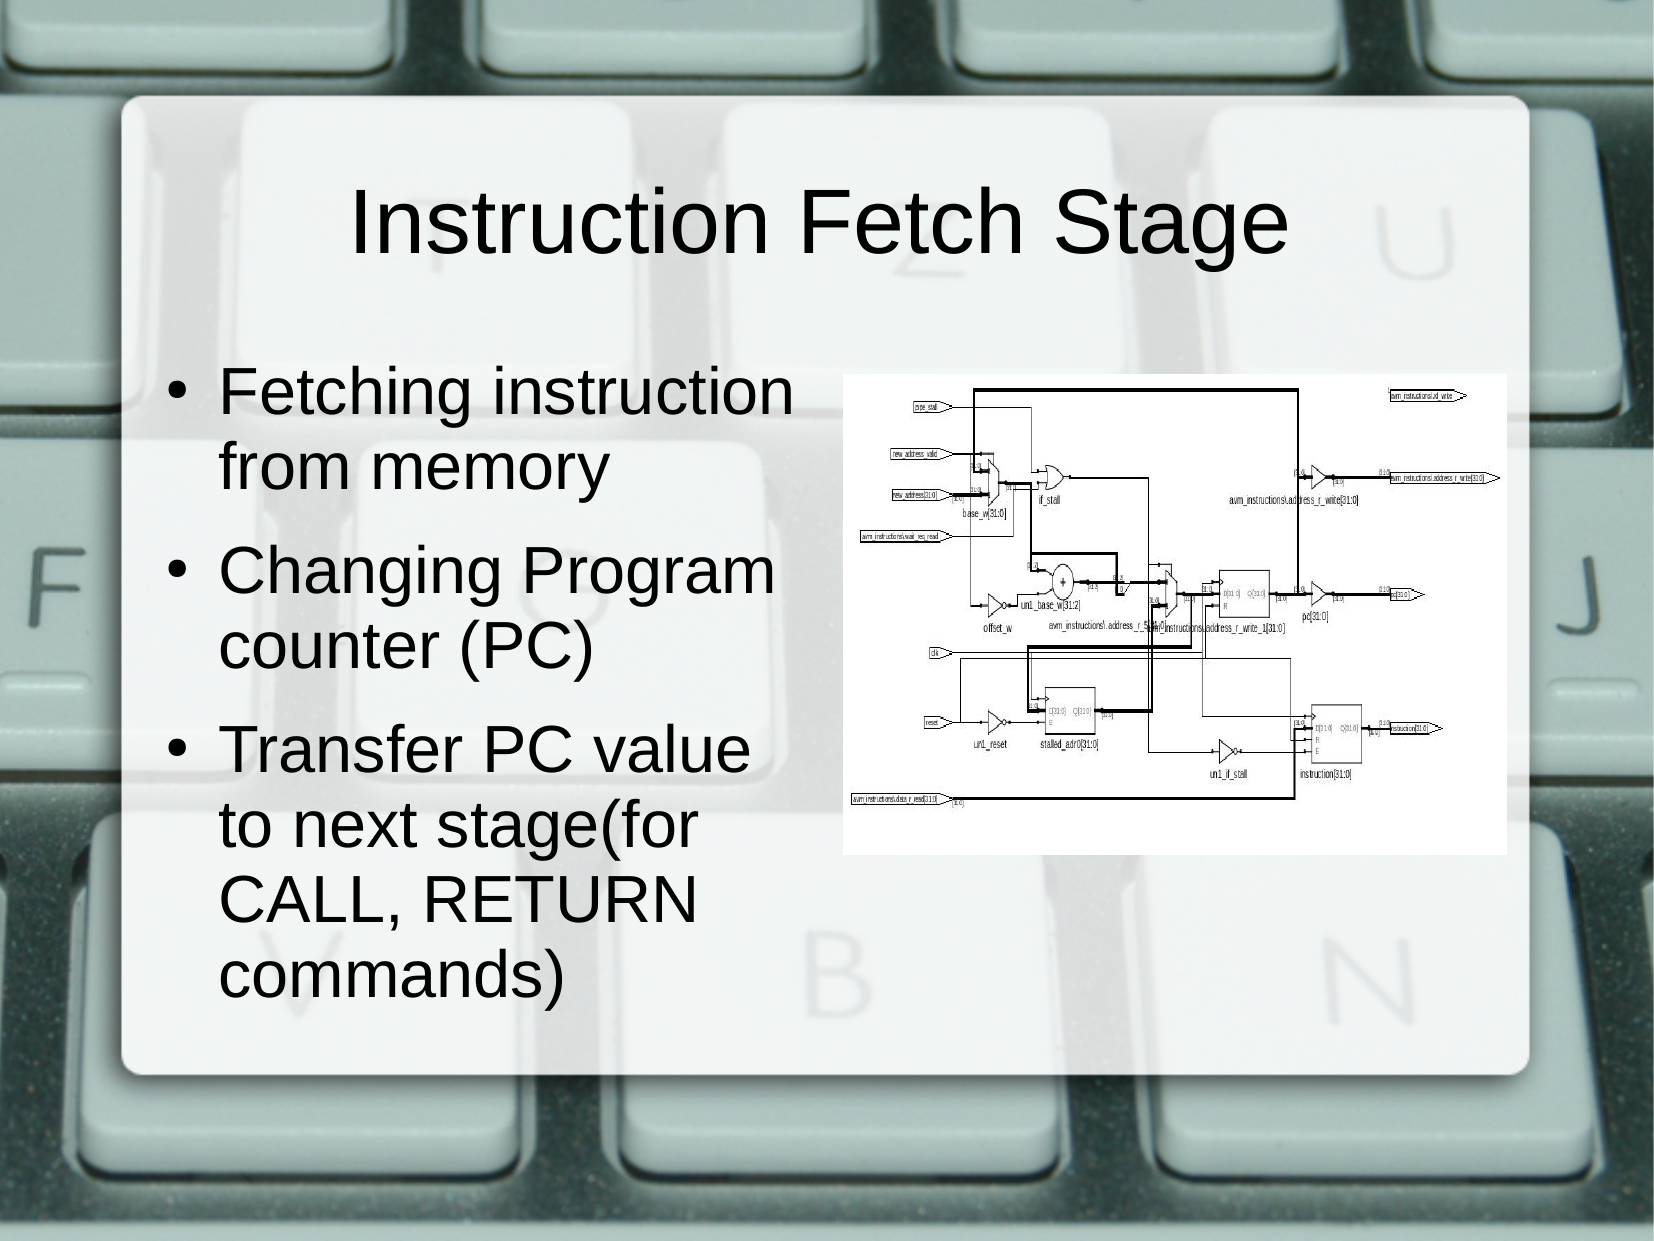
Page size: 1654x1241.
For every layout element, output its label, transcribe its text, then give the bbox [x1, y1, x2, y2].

list Fetching instruction from memory Changing Program counter (PC) Transfer PC value to next stage(for CALL, RETURN commands) [147, 354, 811, 1049]
picture [0, 0, 1654, 1241]
title Instruction Fetch Stage [135, 117, 1506, 325]
